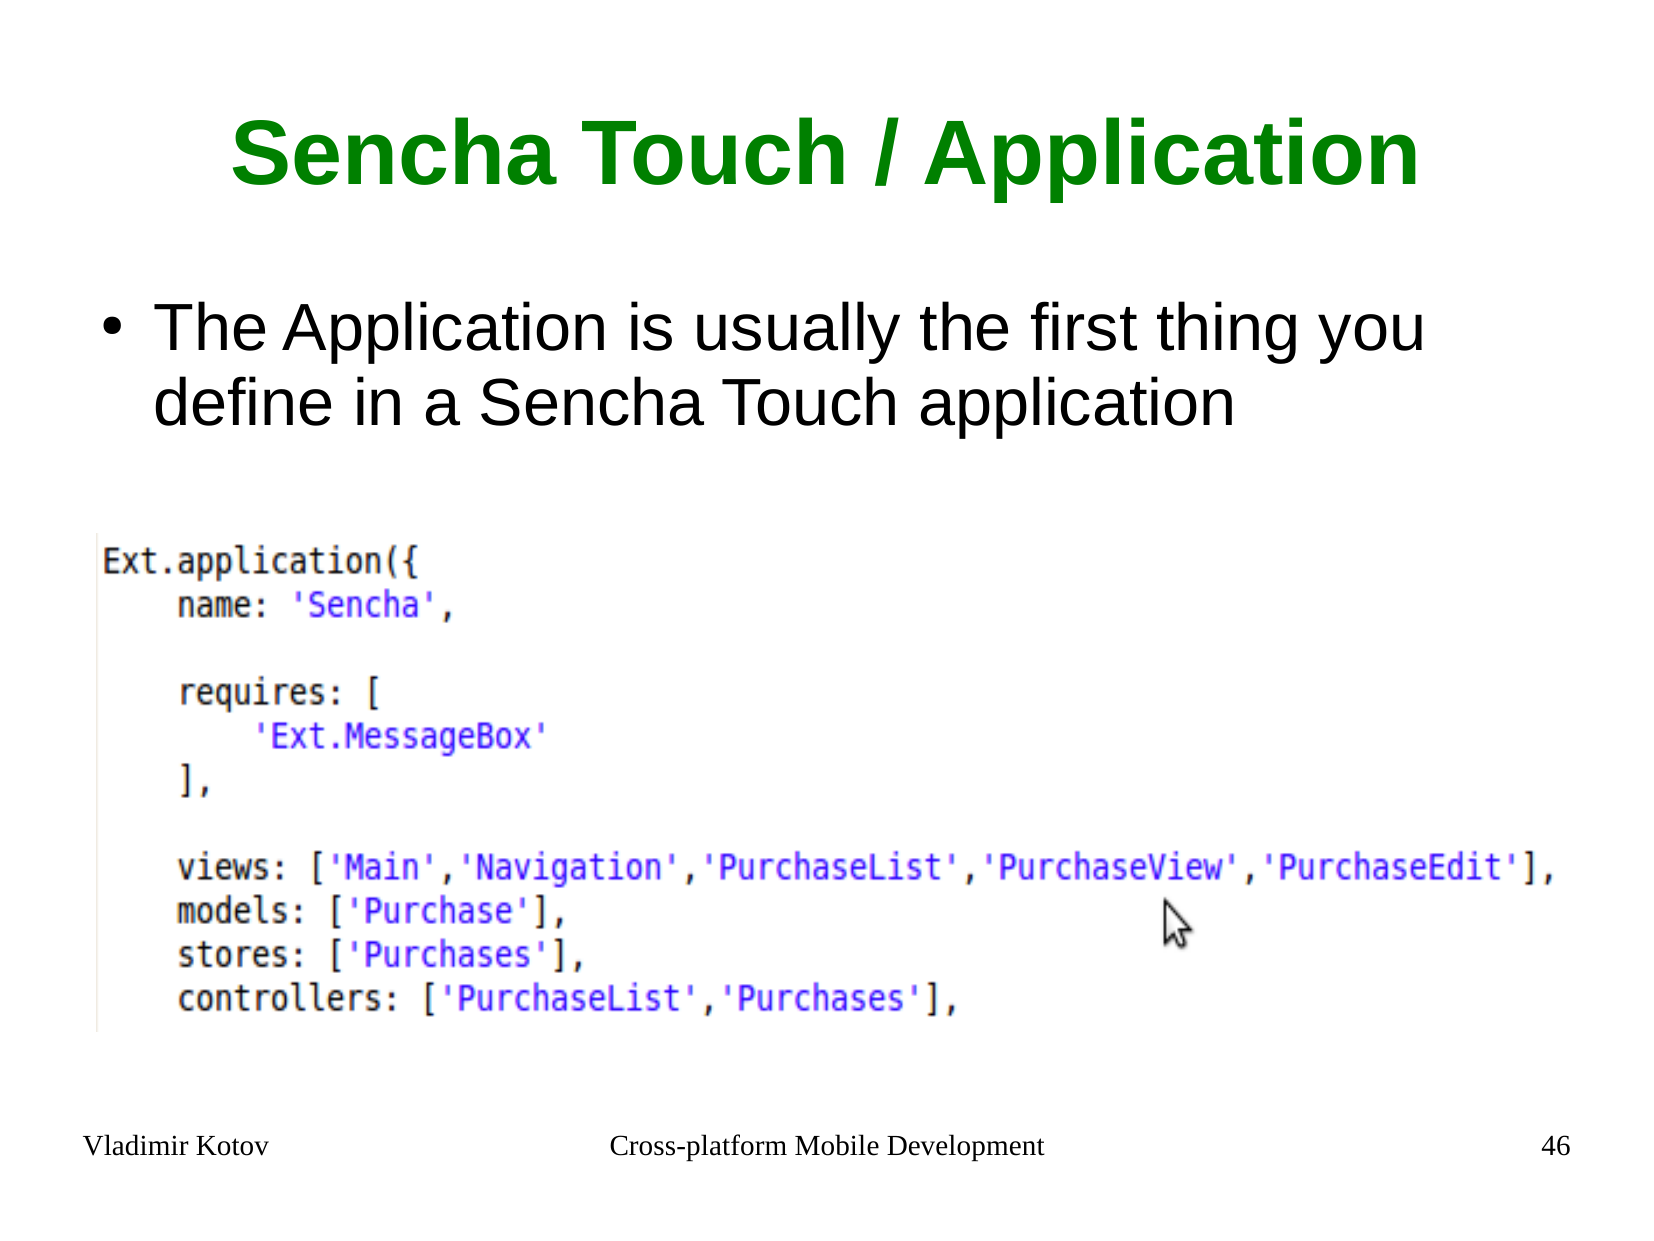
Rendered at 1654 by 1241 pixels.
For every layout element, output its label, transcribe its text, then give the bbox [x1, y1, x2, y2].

title Sencha Touch / Application [82, 56, 1571, 250]
list The Application is usually the first thing you define in a Sencha Touch application [82, 290, 1577, 611]
picture [96, 533, 1589, 1032]
